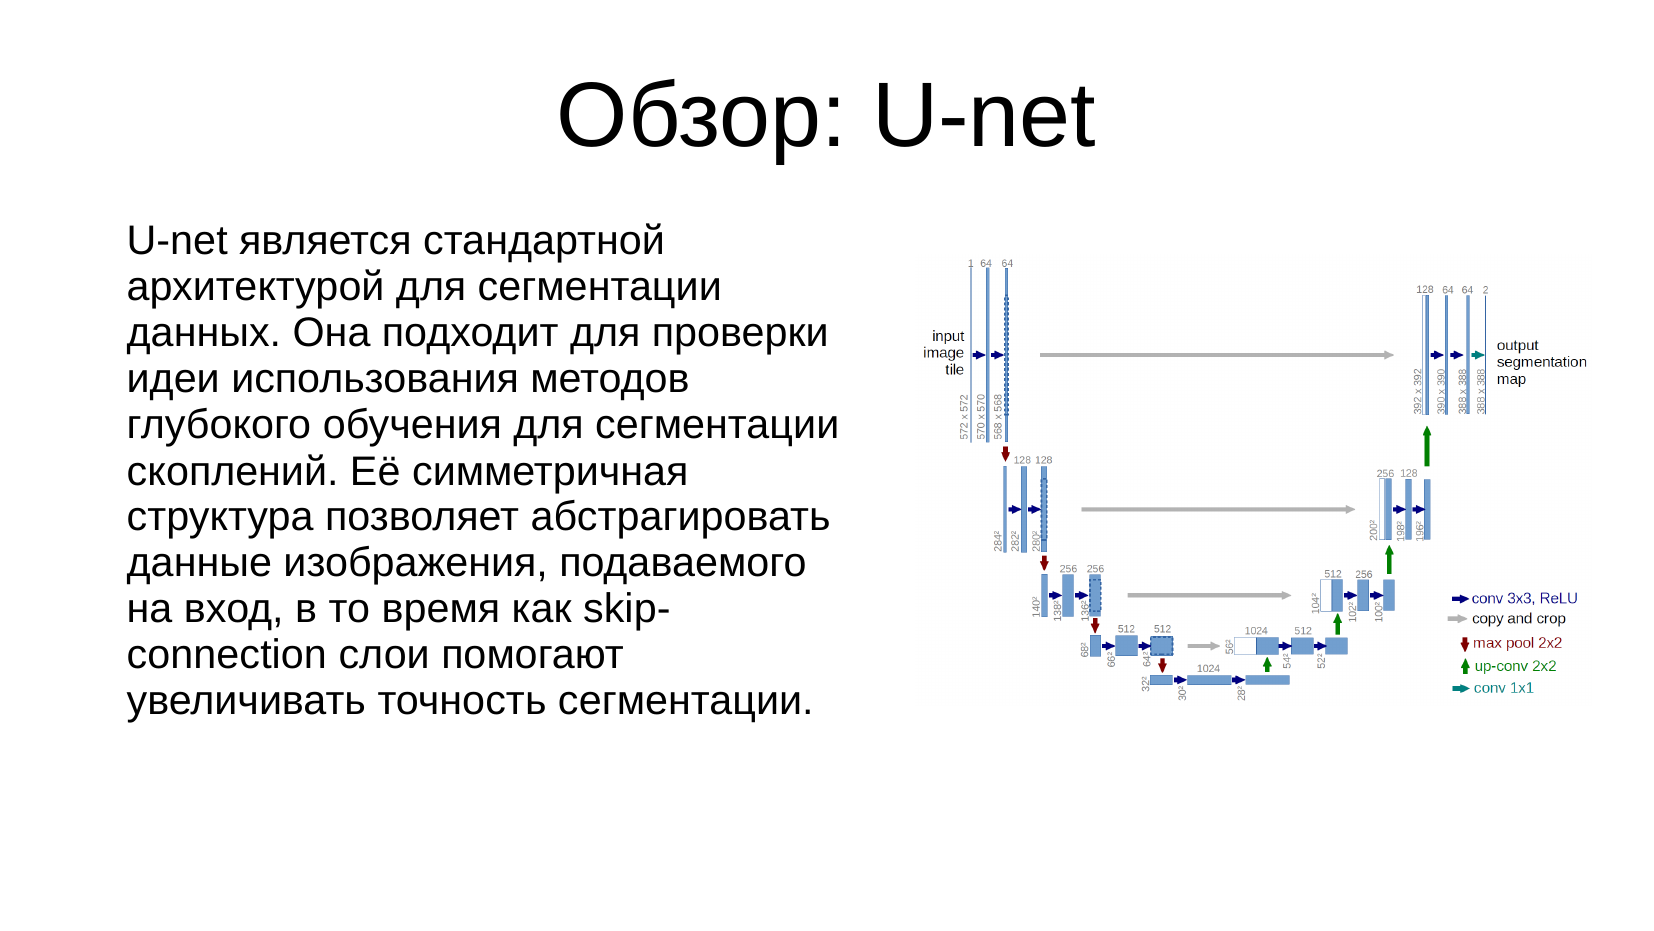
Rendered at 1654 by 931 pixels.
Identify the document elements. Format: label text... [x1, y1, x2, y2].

list U-net является стандартной архитектурой для сегментации данных. Она подходит для проверки идеи использования методов глубокого обучения для сегментации скоплений. Её симметричная структура позволяет абстрагировать данные изображения, подаваемого на вход, в то время как skip-connection слои помогают увеличивать точность сегментации. [82, 217, 841, 758]
title Обзор: U-net [82, 37, 1571, 193]
picture [915, 254, 1592, 706]
